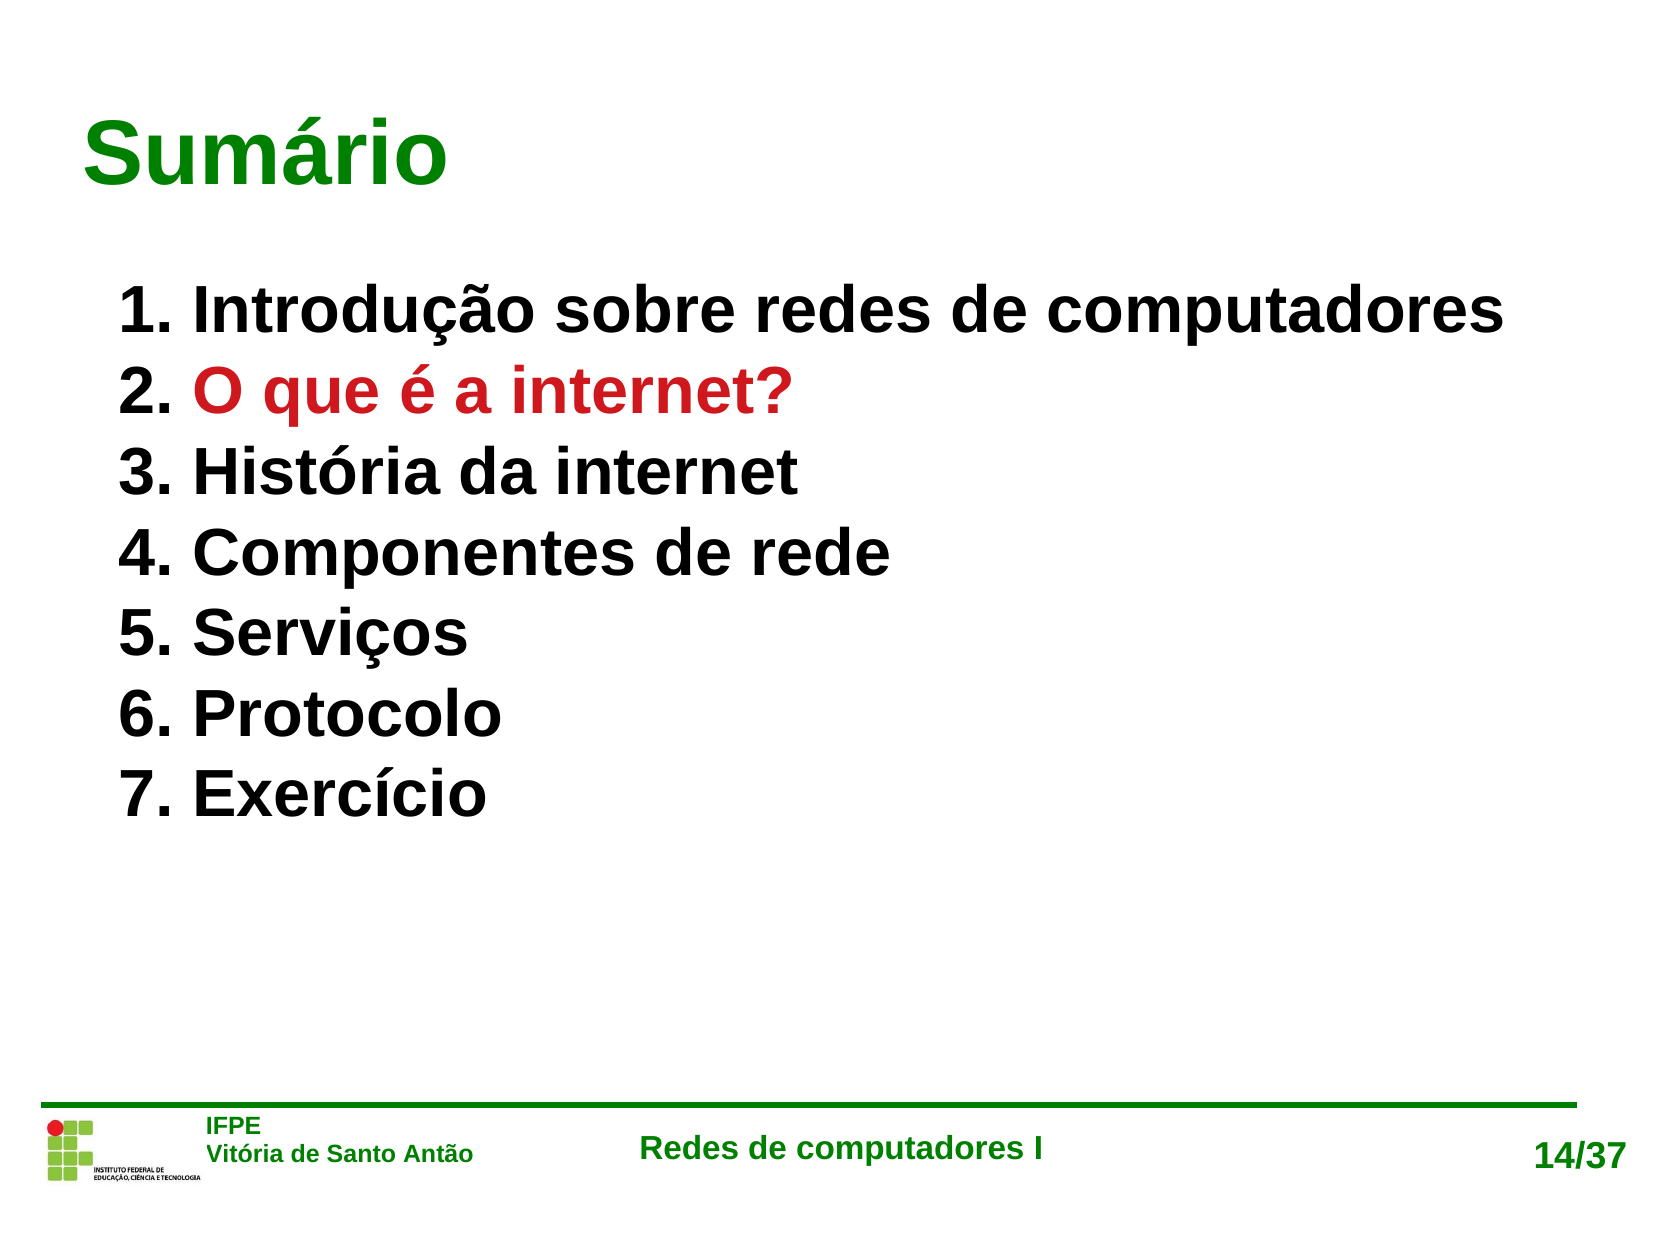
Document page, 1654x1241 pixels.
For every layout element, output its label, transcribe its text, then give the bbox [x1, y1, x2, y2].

picture [39, 1111, 207, 1191]
title Sumário [82, 49, 1571, 257]
list Introdução sobre redes de computadores O que é a internet? História da internet Componentes de rede Serviços Protocolo Exercício [82, 272, 1571, 1091]
